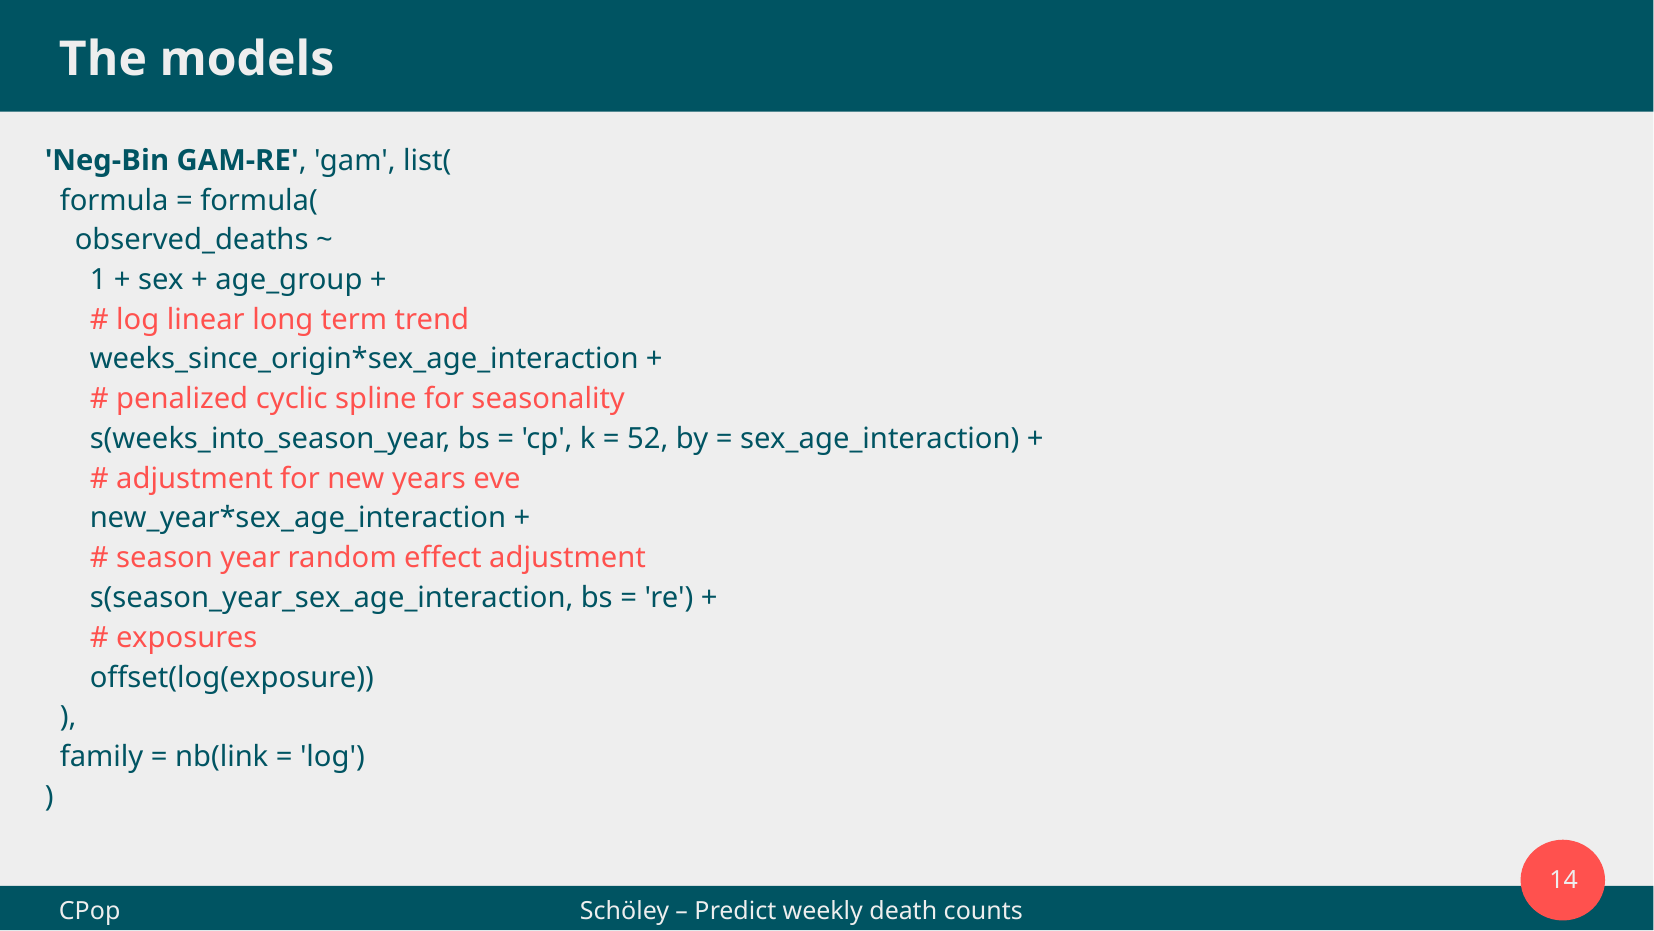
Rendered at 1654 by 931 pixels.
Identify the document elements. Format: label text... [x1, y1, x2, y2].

text_box 'Neg-Bin GAM-RE', 'gam', list( formula = formula( observed_deaths ~ 1 + sex + age_group + # log linear long term trend weeks_since_origin*sex_age_interaction + # penalized cyclic spline for seasonality s(weeks_into_season_year, bs = 'cp', k = 52, by = sex_age_interaction) + # adjustment for new years eve new_year*sex_age_interaction + # season year random effect adjustment s(season_year_sex_age_interaction, bs = 're') + # exposures offset(log(exposure)) ), family = nb(link = 'log') ) [0, 131, 1636, 871]
title The models [58, 0, 1595, 116]
